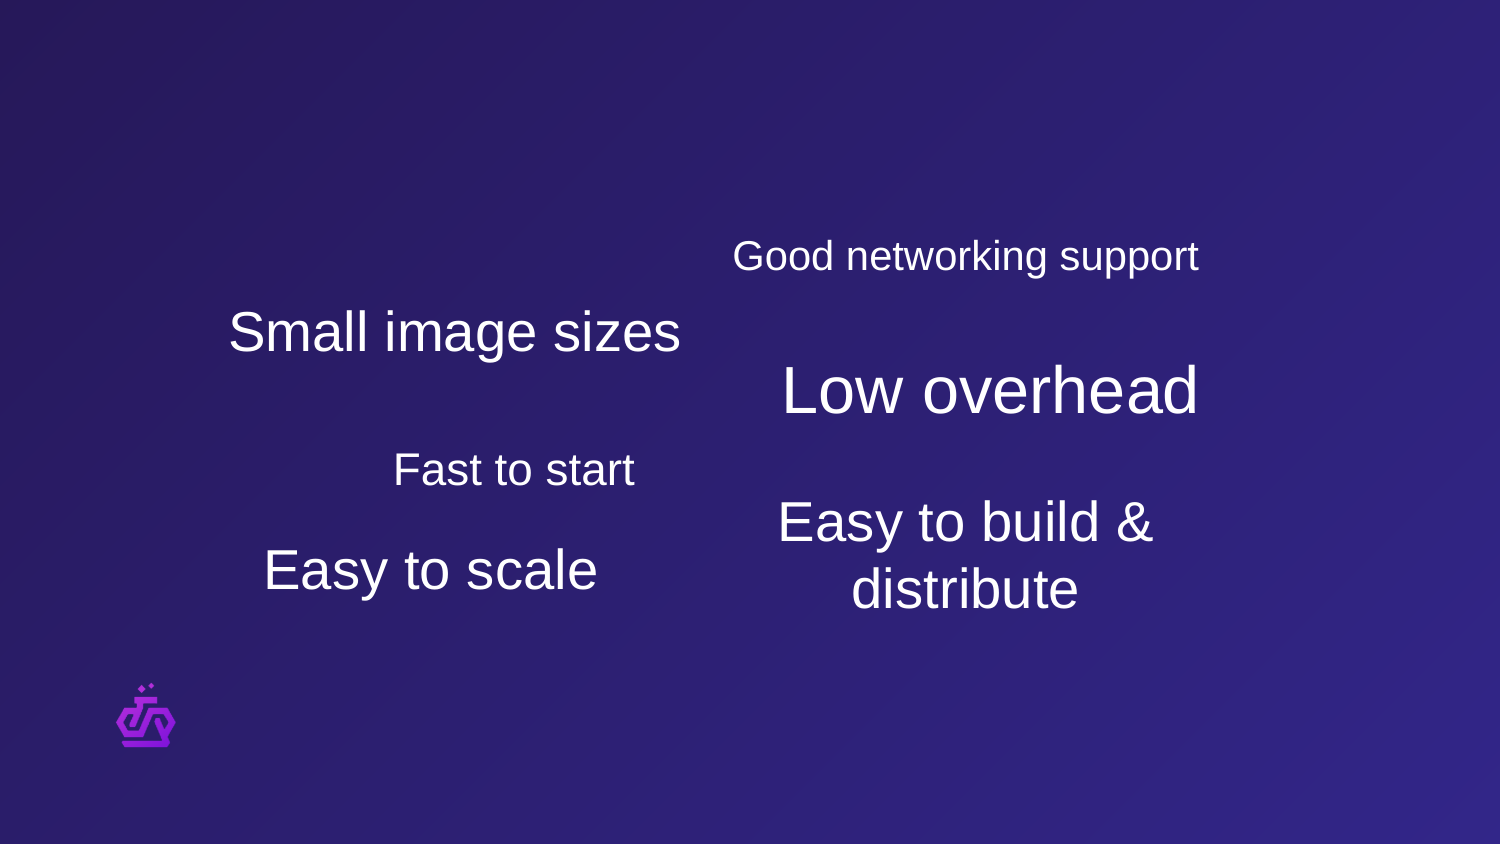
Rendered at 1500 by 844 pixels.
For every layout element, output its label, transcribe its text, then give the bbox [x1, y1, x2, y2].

text_box Good networking support [692, 159, 1240, 349]
text_box Easy to build & distribute [692, 457, 1240, 647]
text_box Low overhead [717, 292, 1265, 481]
picture [96, 661, 188, 773]
text_box Fast to start [262, 372, 717, 561]
text_box Easy to scale [179, 472, 683, 662]
text_box Small image sizes [203, 234, 707, 424]
